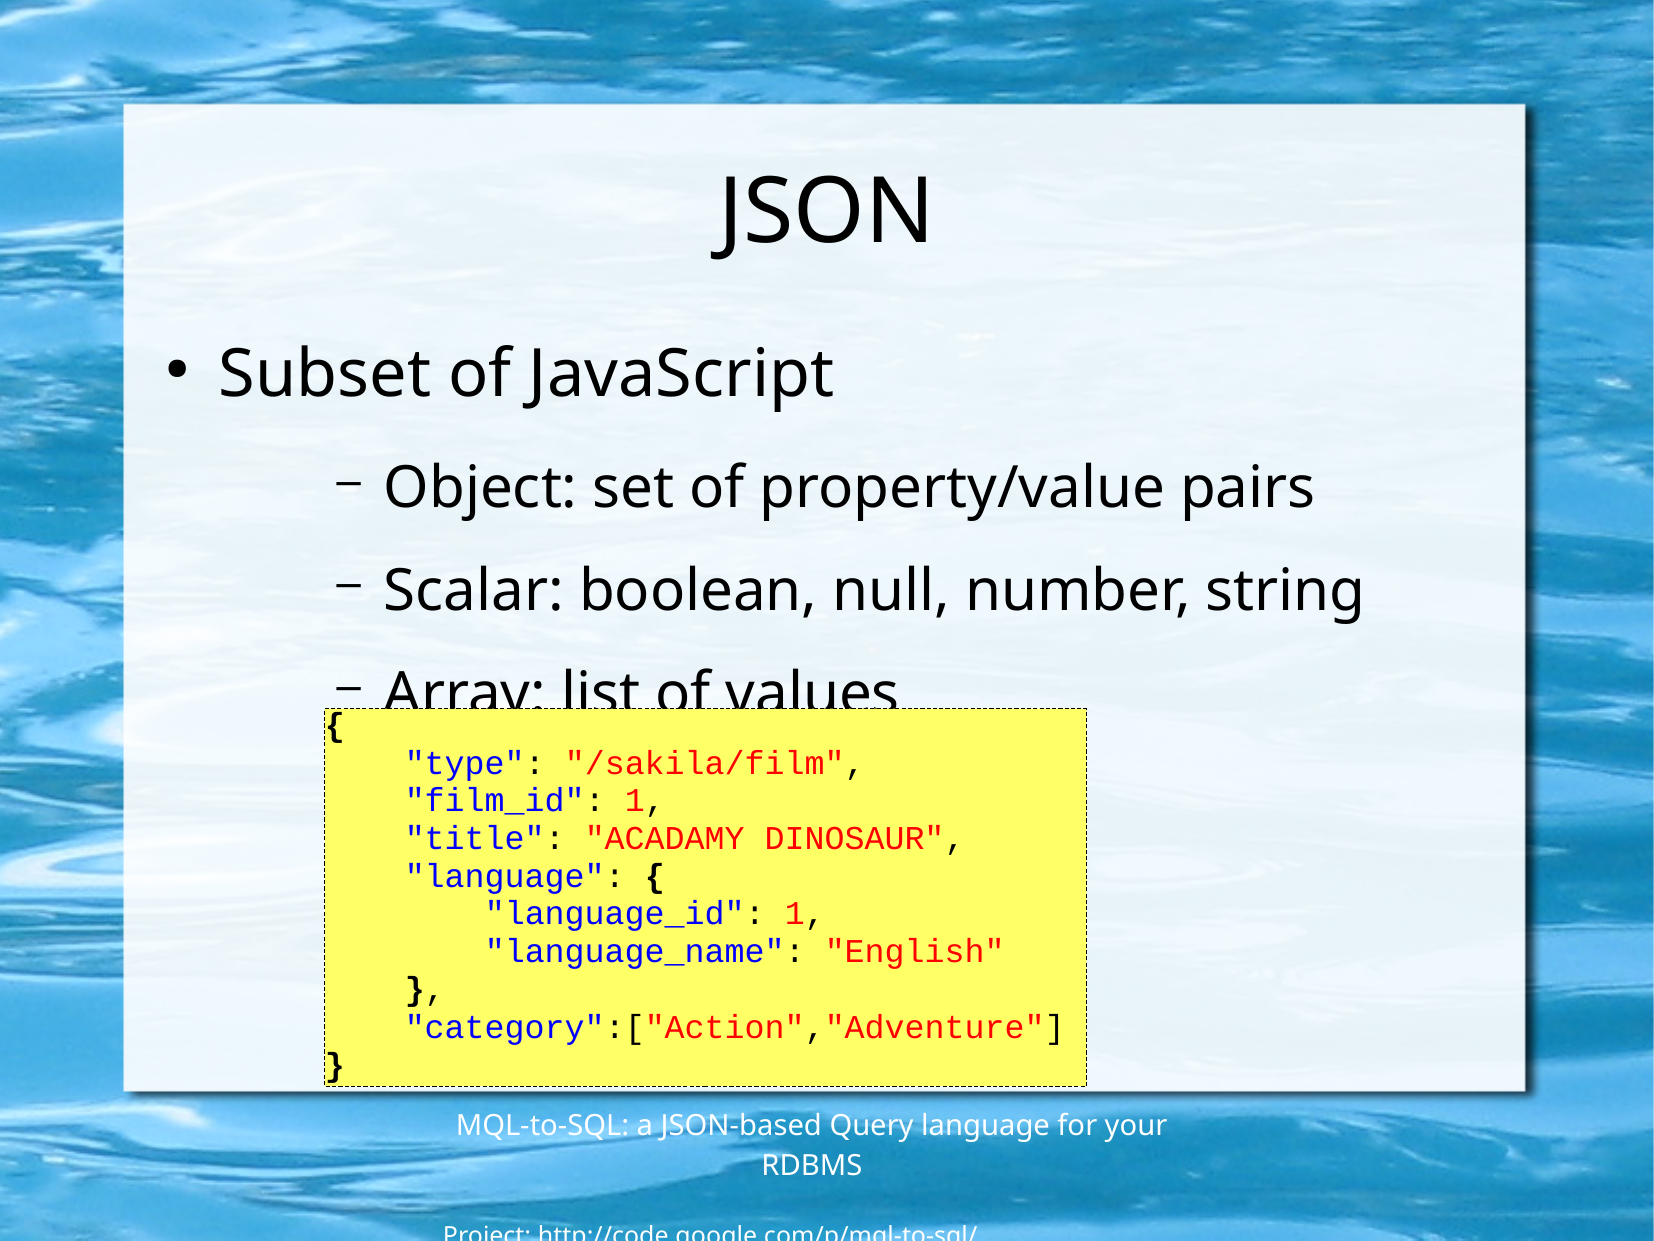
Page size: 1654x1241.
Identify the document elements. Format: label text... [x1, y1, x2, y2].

picture [471, 1232, 478, 1241]
picture [643, 1232, 650, 1241]
picture [876, 1232, 883, 1241]
picture [795, 1232, 802, 1241]
picture [0, 0, 1654, 1241]
picture [852, 1232, 859, 1241]
picture [710, 1232, 717, 1241]
title JSON [147, 118, 1506, 296]
picture [804, 1232, 810, 1241]
picture [694, 1232, 701, 1241]
picture [780, 1232, 787, 1241]
picture [914, 1232, 921, 1241]
picture [541, 1232, 548, 1241]
picture [861, 1232, 867, 1241]
list { "type": "/sakila/film", "film_id": 1, "title": "ACADAMY DINOSAUR", "language": { "language_id": 1, "language_name": "English" }, "category":["Action","Adventure"] } [324, 708, 1087, 1087]
picture [827, 1232, 835, 1241]
picture [950, 1232, 957, 1241]
list Subset of JavaScript Object: set of property/value pairs Scalar: boolean, null, number, string Array: list of values [147, 324, 1506, 1049]
picture [447, 1228, 454, 1235]
picture [725, 1232, 732, 1241]
picture [628, 1232, 635, 1241]
picture [575, 1232, 583, 1241]
picture [679, 1232, 686, 1241]
